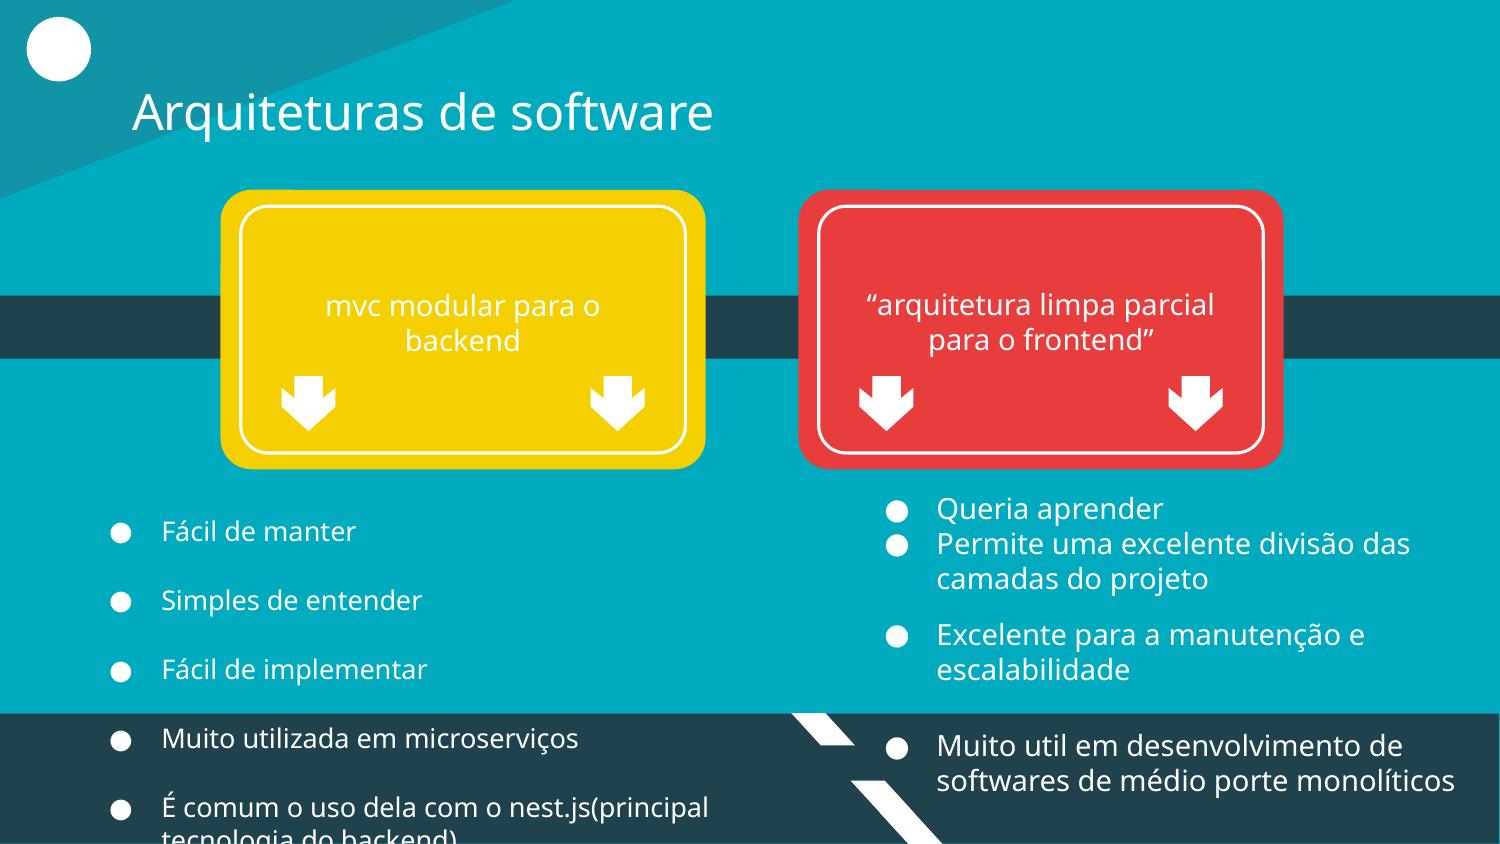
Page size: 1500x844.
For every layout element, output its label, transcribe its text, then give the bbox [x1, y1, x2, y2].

subtitle Fácil de manter Simples de entender Fácil de implementar Muito utilizada em microserviços É comum o uso dela com o nest.js(principal tecnologia do backend) [71, 499, 786, 692]
subtitle Queria aprender Permite uma excelente divisão das camadas do projeto Excelente para a manutenção e escalabilidade Muito util em desenvolvimento de softwares de médio porte monolíticos [846, 475, 1496, 837]
text_box [27, 17, 91, 81]
subtitle mvc modular para o backend [259, 272, 667, 327]
title Arquiteturas de software [116, 63, 1383, 158]
subtitle “arquitetura limpa parcial para o frontend” [837, 271, 1246, 326]
